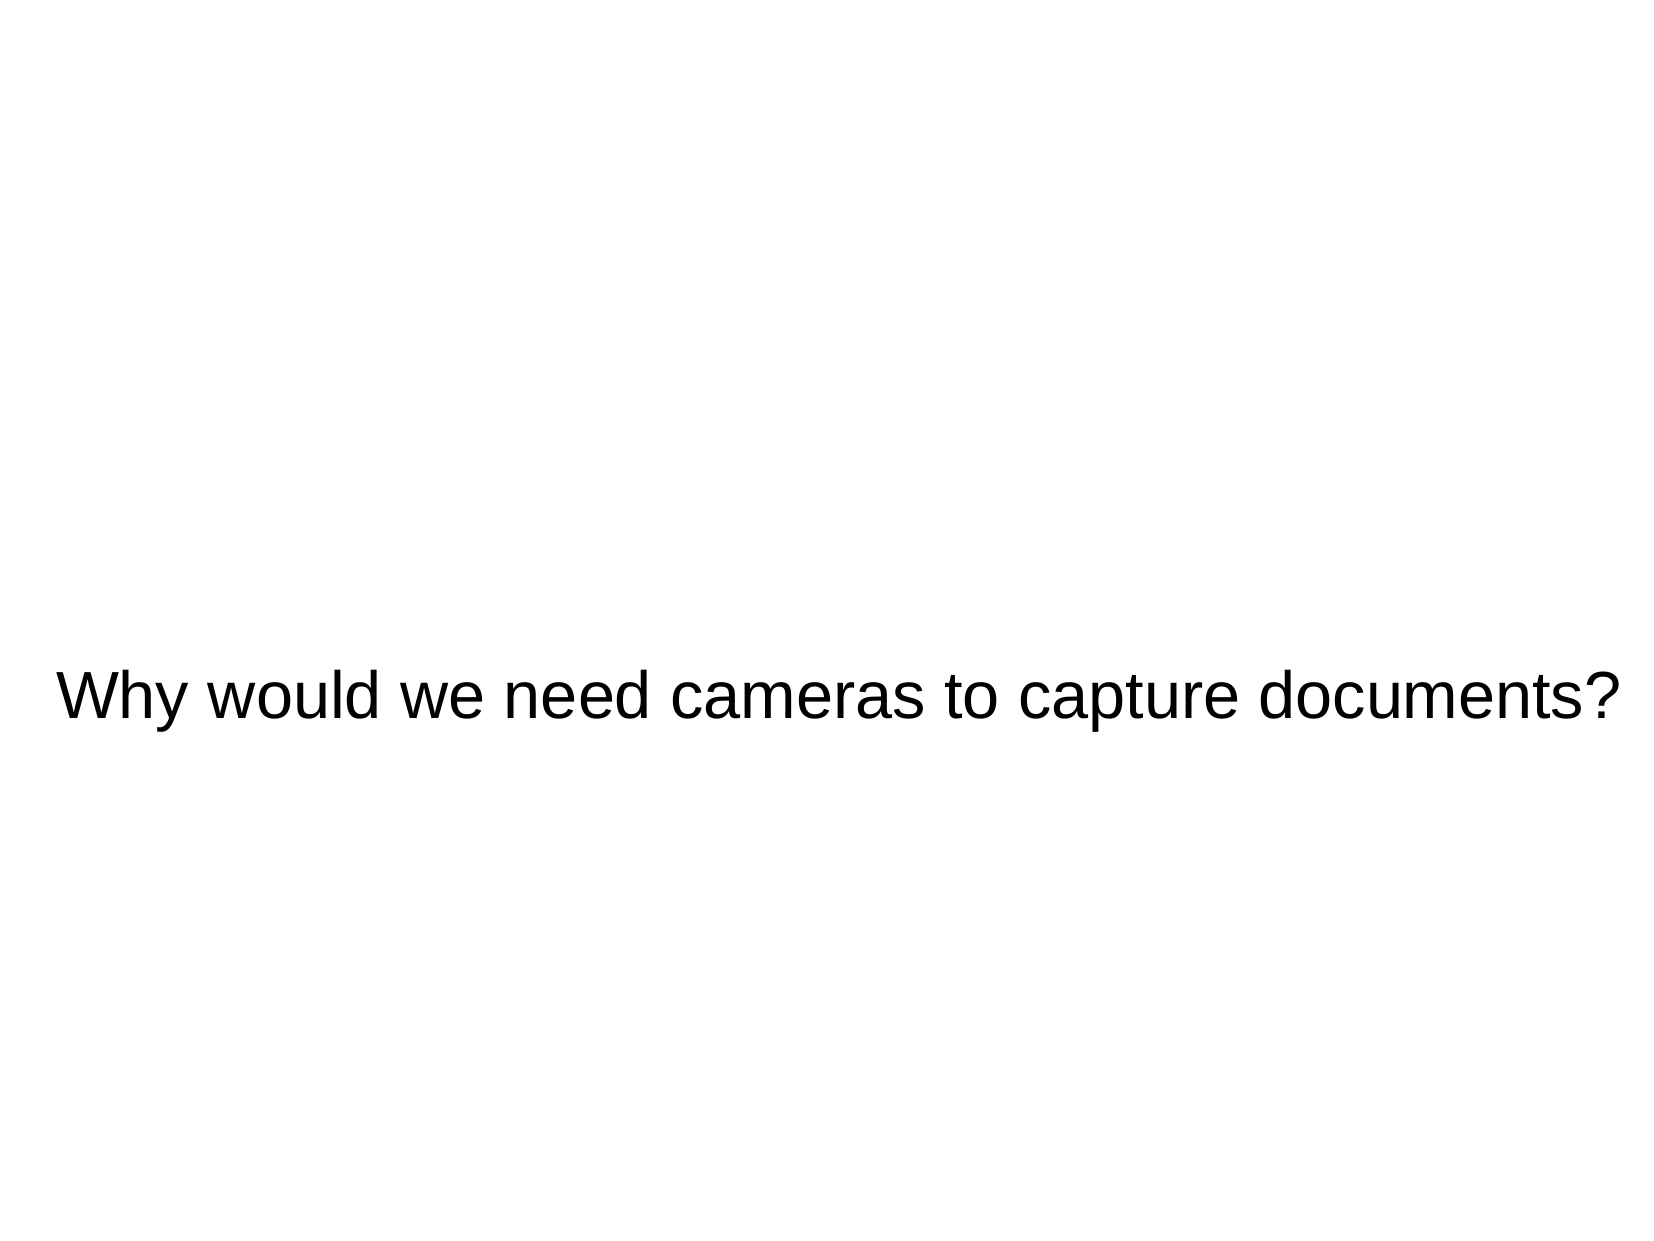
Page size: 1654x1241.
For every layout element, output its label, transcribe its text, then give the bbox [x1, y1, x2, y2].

subtitle Why would we need cameras to capture documents? [25, 233, 1654, 1158]
